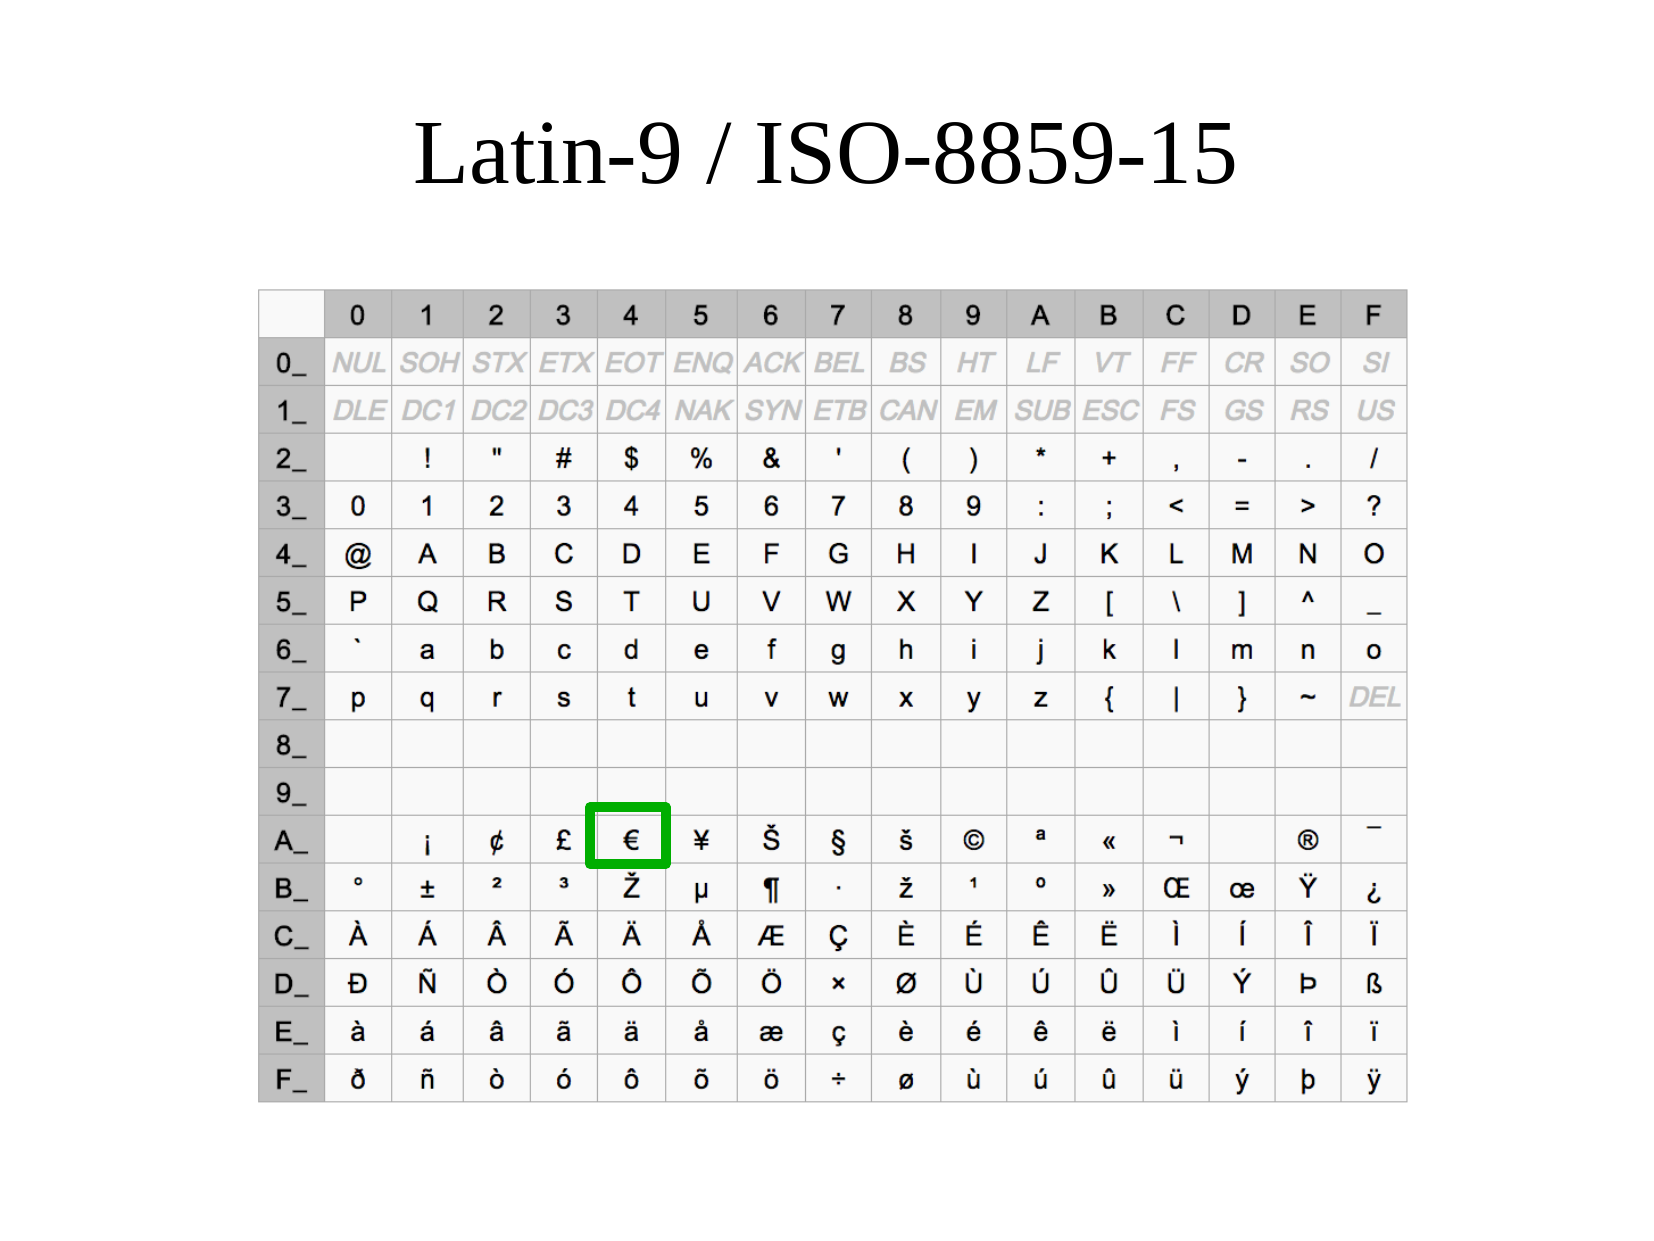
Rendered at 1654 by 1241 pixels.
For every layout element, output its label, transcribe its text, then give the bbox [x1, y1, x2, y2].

title Latin-9 / ISO-8859-15 [82, 49, 1571, 257]
picture [257, 286, 1411, 1107]
